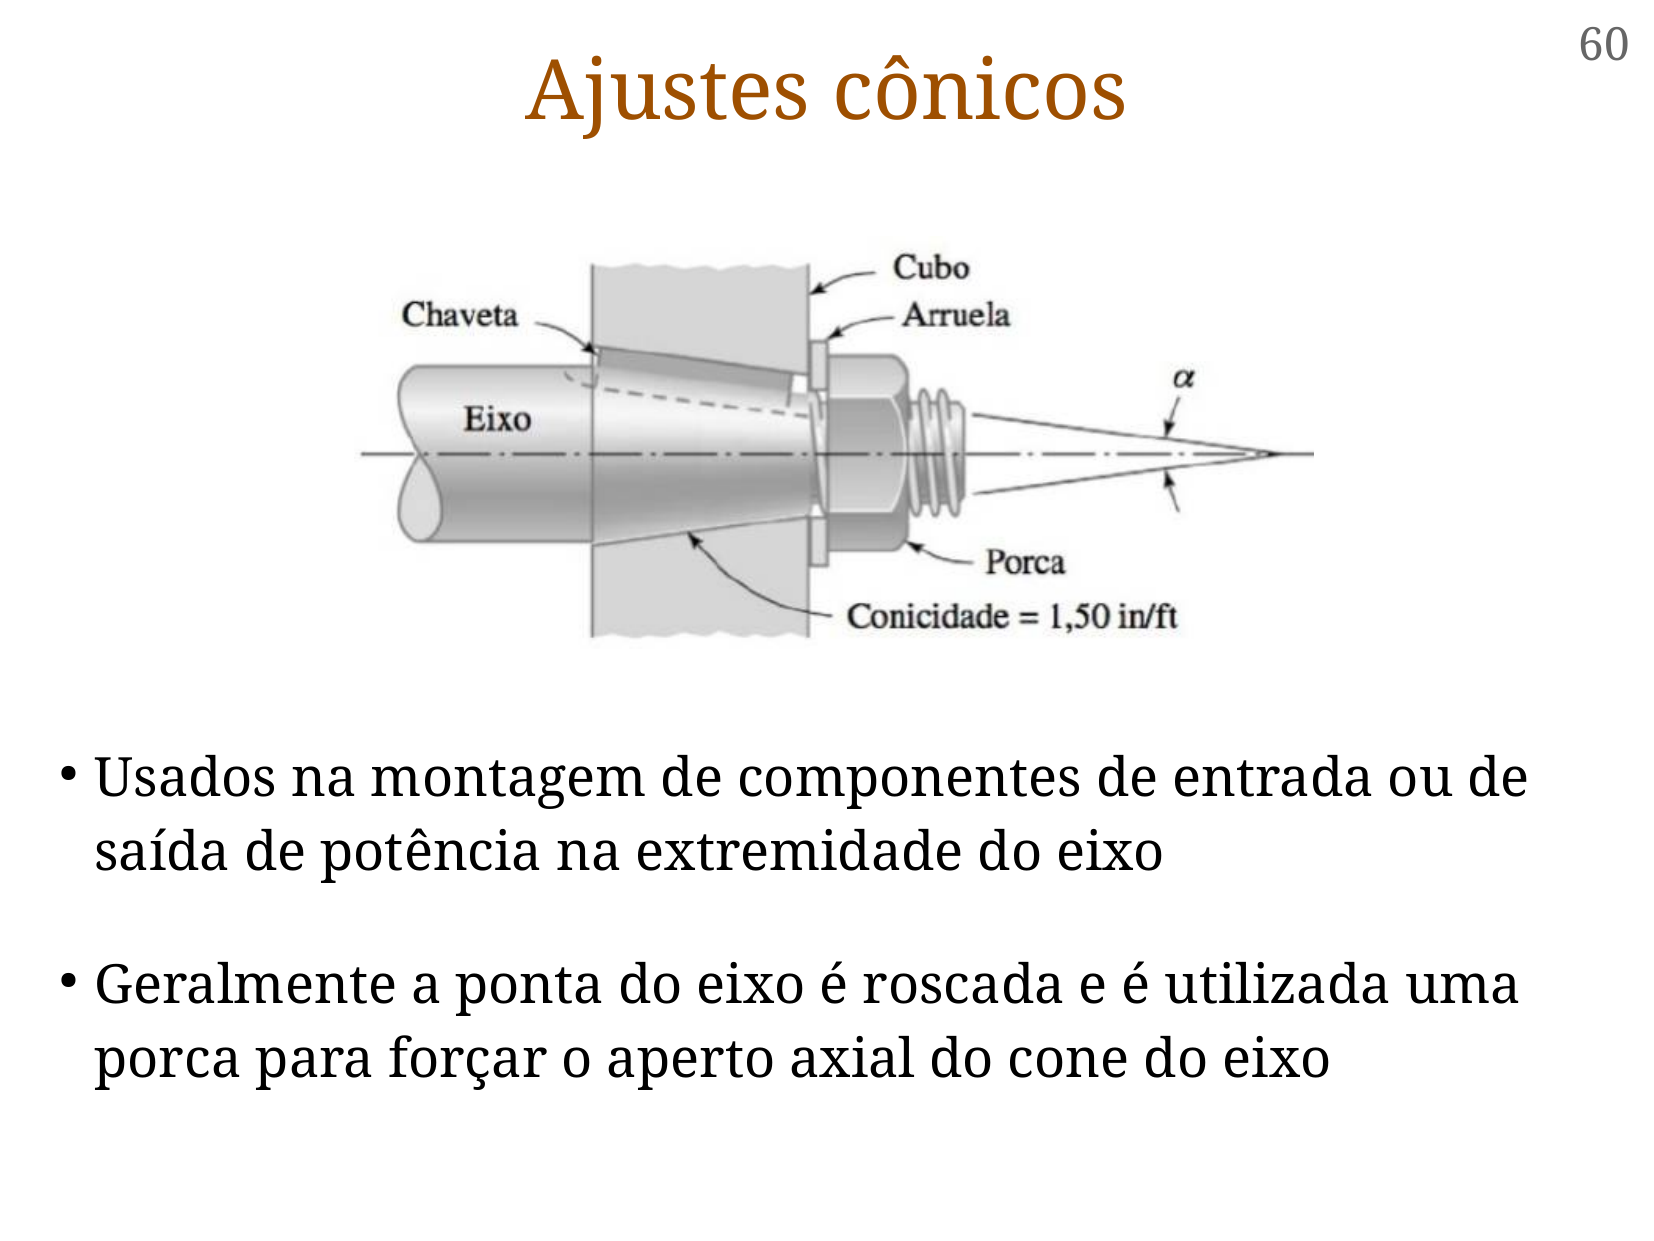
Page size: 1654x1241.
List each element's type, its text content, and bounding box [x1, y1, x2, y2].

title Ajustes cônicos [59, 29, 1595, 148]
picture [354, 236, 1314, 649]
list Usados na montagem de componentes de entrada ou de saída de potência na extremidade do eixo Geralmente a ponta do eixo é roscada e é utilizada uma porca para forçar o aperto axial do cone do eixo [59, 738, 1595, 1211]
